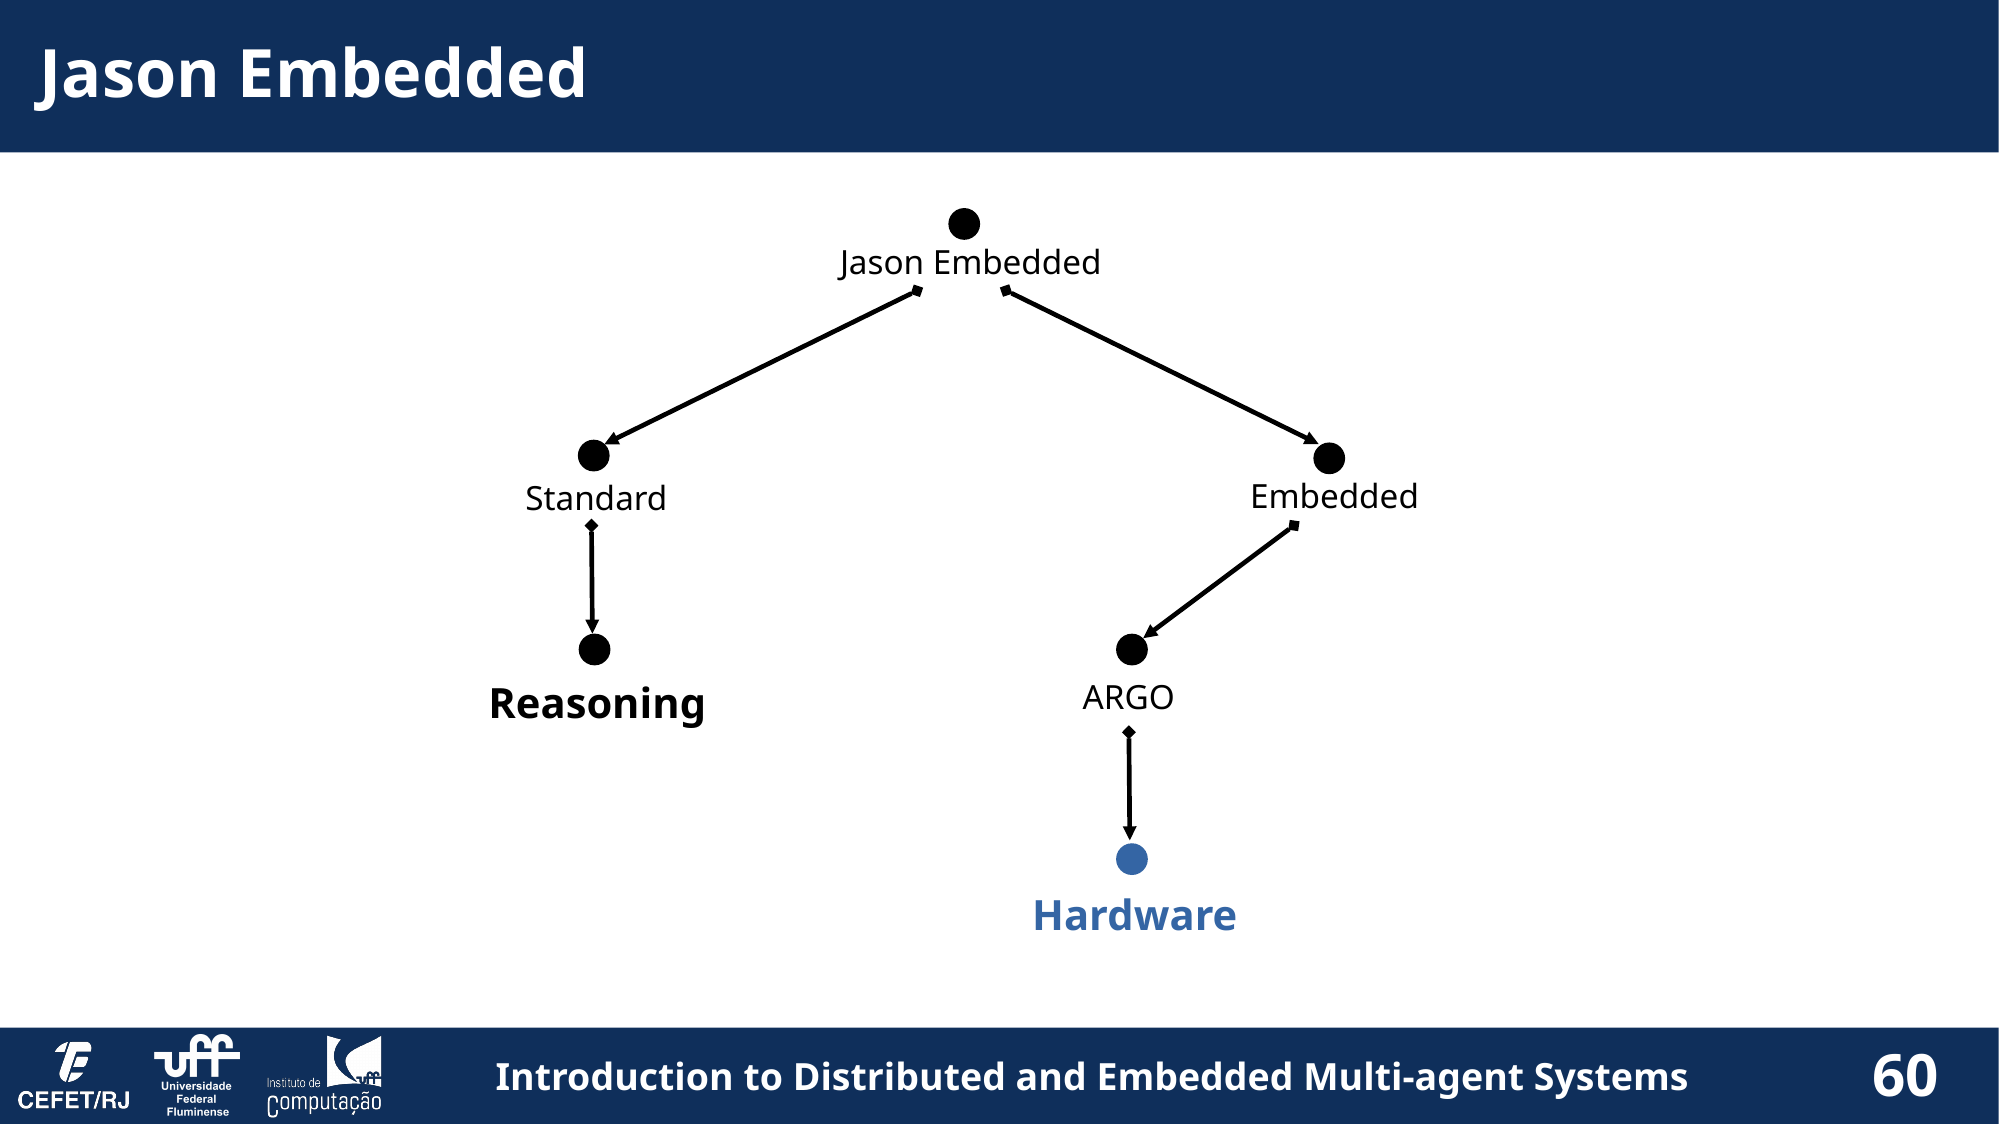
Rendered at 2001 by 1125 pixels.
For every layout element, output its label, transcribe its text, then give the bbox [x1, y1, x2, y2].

text_box [1313, 442, 1346, 475]
text_box ARGO [1067, 669, 1190, 724]
text_box Jason Embedded [825, 233, 1117, 289]
picture [18, 1021, 129, 1125]
text_box [578, 633, 611, 666]
picture [265, 1033, 383, 1118]
text_box [577, 439, 610, 469]
text_box Standard [510, 469, 683, 525]
text_box Embedded [1228, 467, 1441, 523]
text_box Jason Embedded [25, 23, 1999, 119]
text_box [1116, 843, 1148, 876]
picture [153, 1033, 241, 1121]
text_box Reasoning [473, 669, 722, 734]
text_box Hardware [1017, 881, 1253, 947]
text_box [948, 208, 981, 233]
text_box [1116, 633, 1148, 666]
